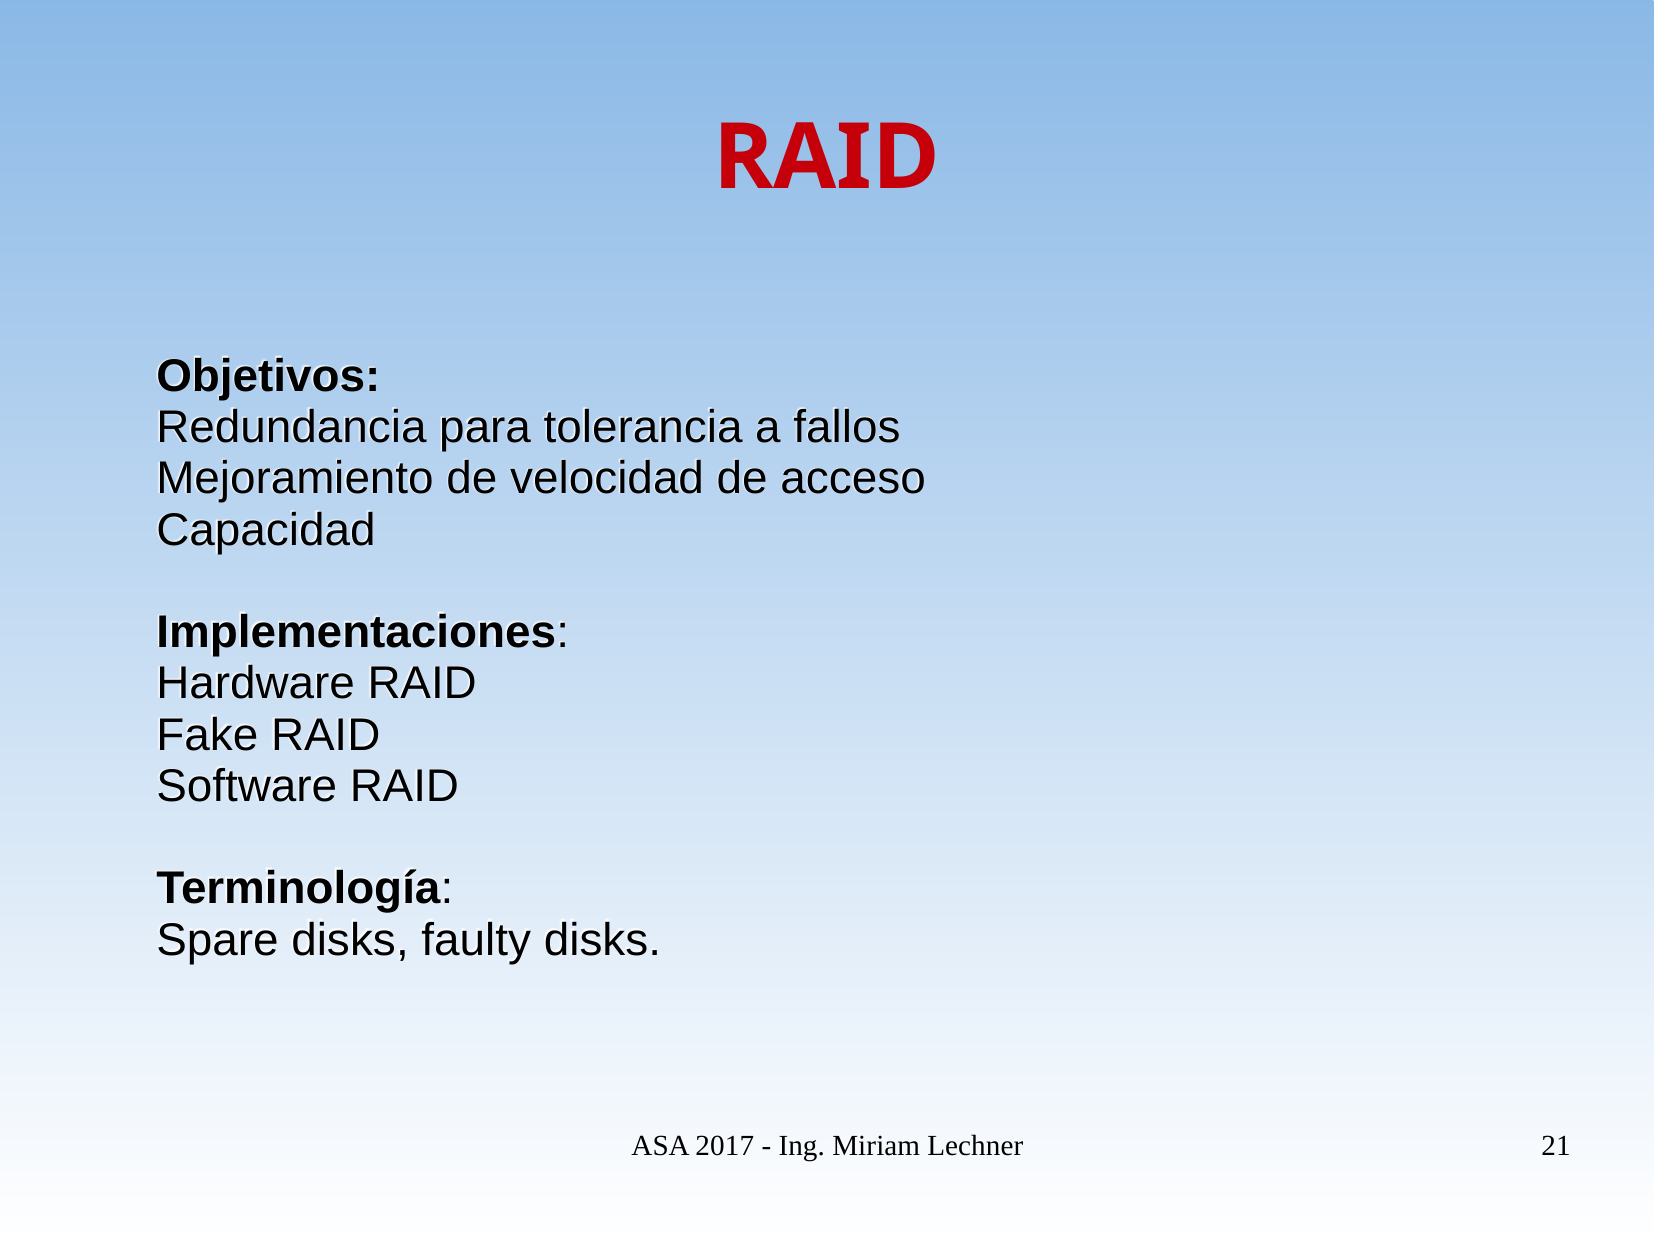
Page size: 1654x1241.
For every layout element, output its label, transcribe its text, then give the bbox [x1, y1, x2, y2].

title RAID [82, 49, 1571, 257]
text_box Objetivos: Redundancia para tolerancia a fallos Mejoramiento de velocidad de acceso Capacidad Implementaciones: Hardware RAID Fake RAID Software RAID Terminología: Spare disks, faulty disks. [141, 342, 1371, 1075]
